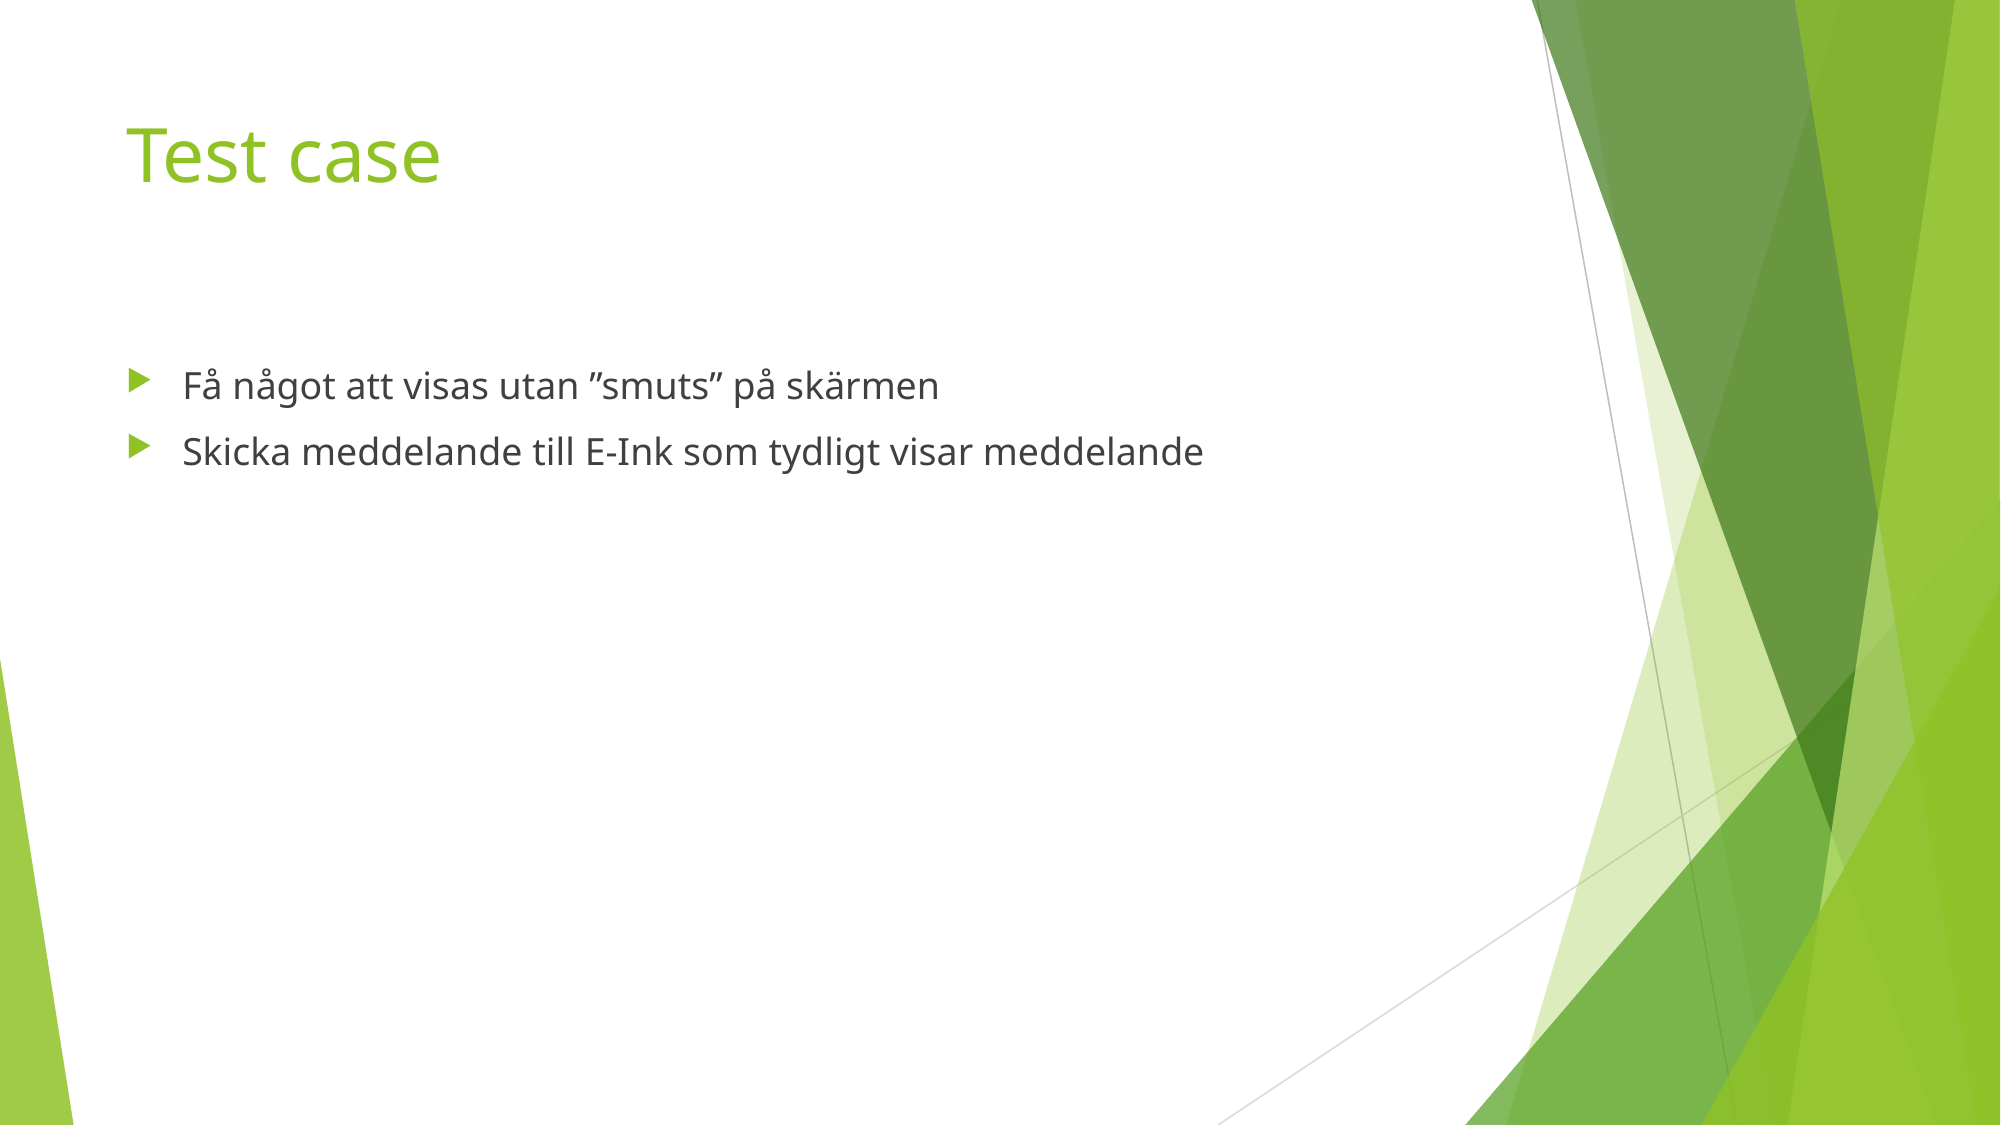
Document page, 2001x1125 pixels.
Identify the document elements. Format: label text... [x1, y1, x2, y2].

list Få något att visas utan ”smuts” på skärmen Skicka meddelande till E-Ink som tydligt visar meddelande [111, 354, 1522, 992]
title Test case [111, 99, 1522, 317]
